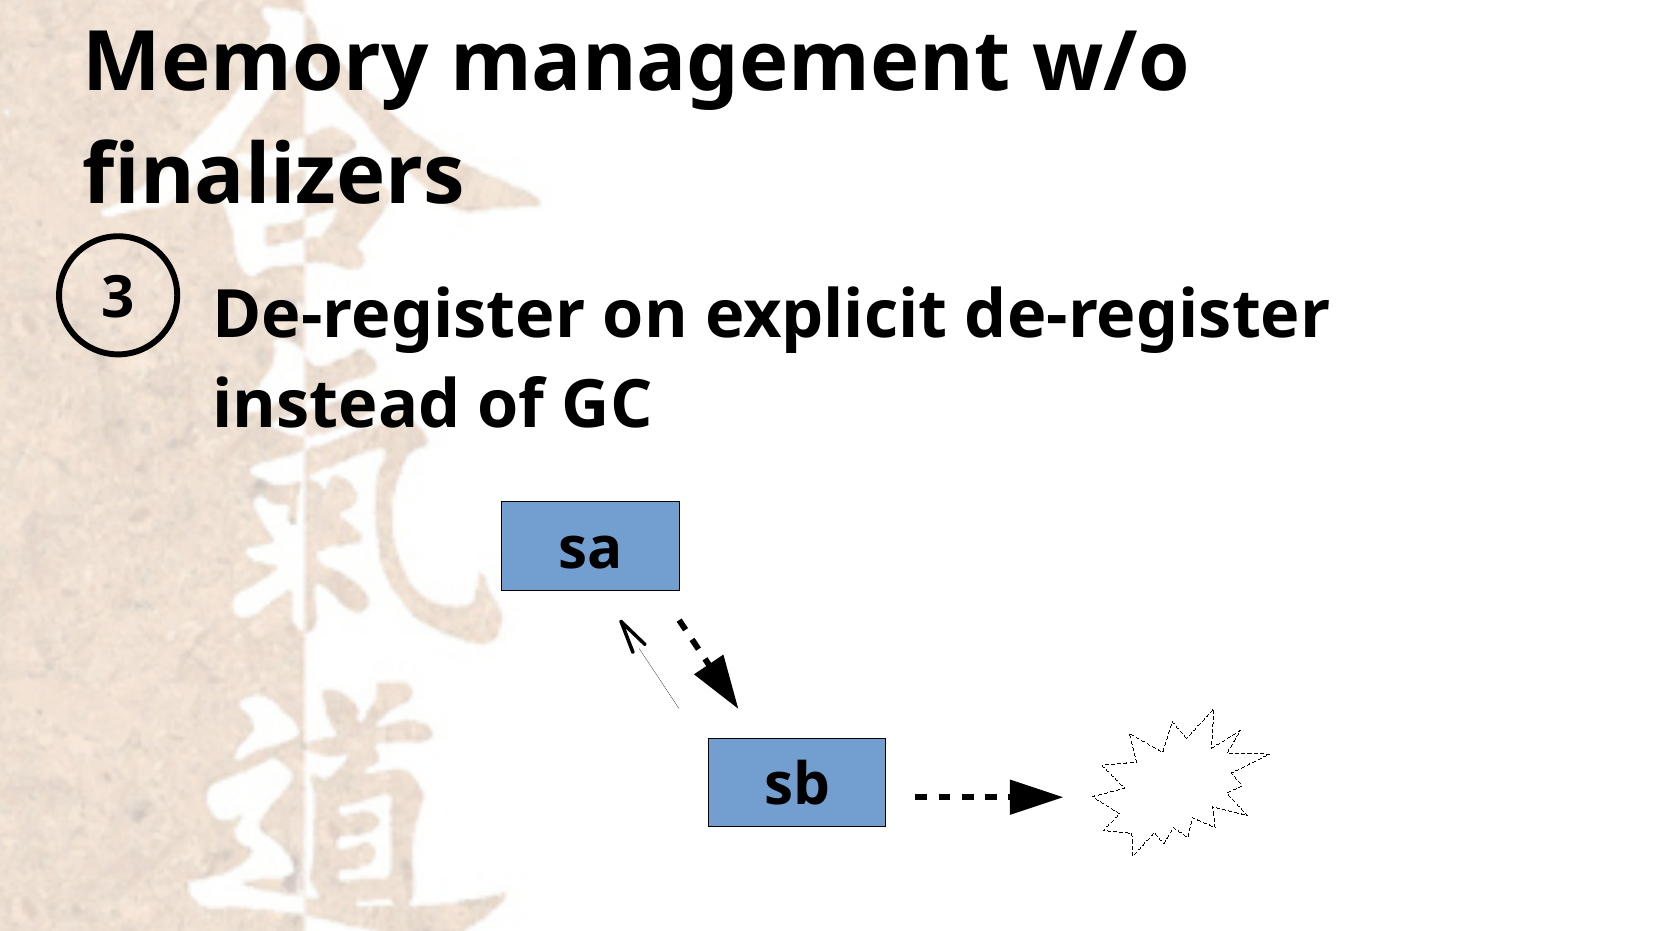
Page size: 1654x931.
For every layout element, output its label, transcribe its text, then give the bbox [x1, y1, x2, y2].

text_box sa [501, 501, 680, 591]
text_box De-register on explicit de-register instead of GC [177, 265, 1506, 467]
text_box sb [708, 738, 886, 827]
text_box 3 [59, 236, 177, 355]
picture [0, 0, 1654, 931]
title Memory management w/o finalizers [82, 37, 1571, 193]
